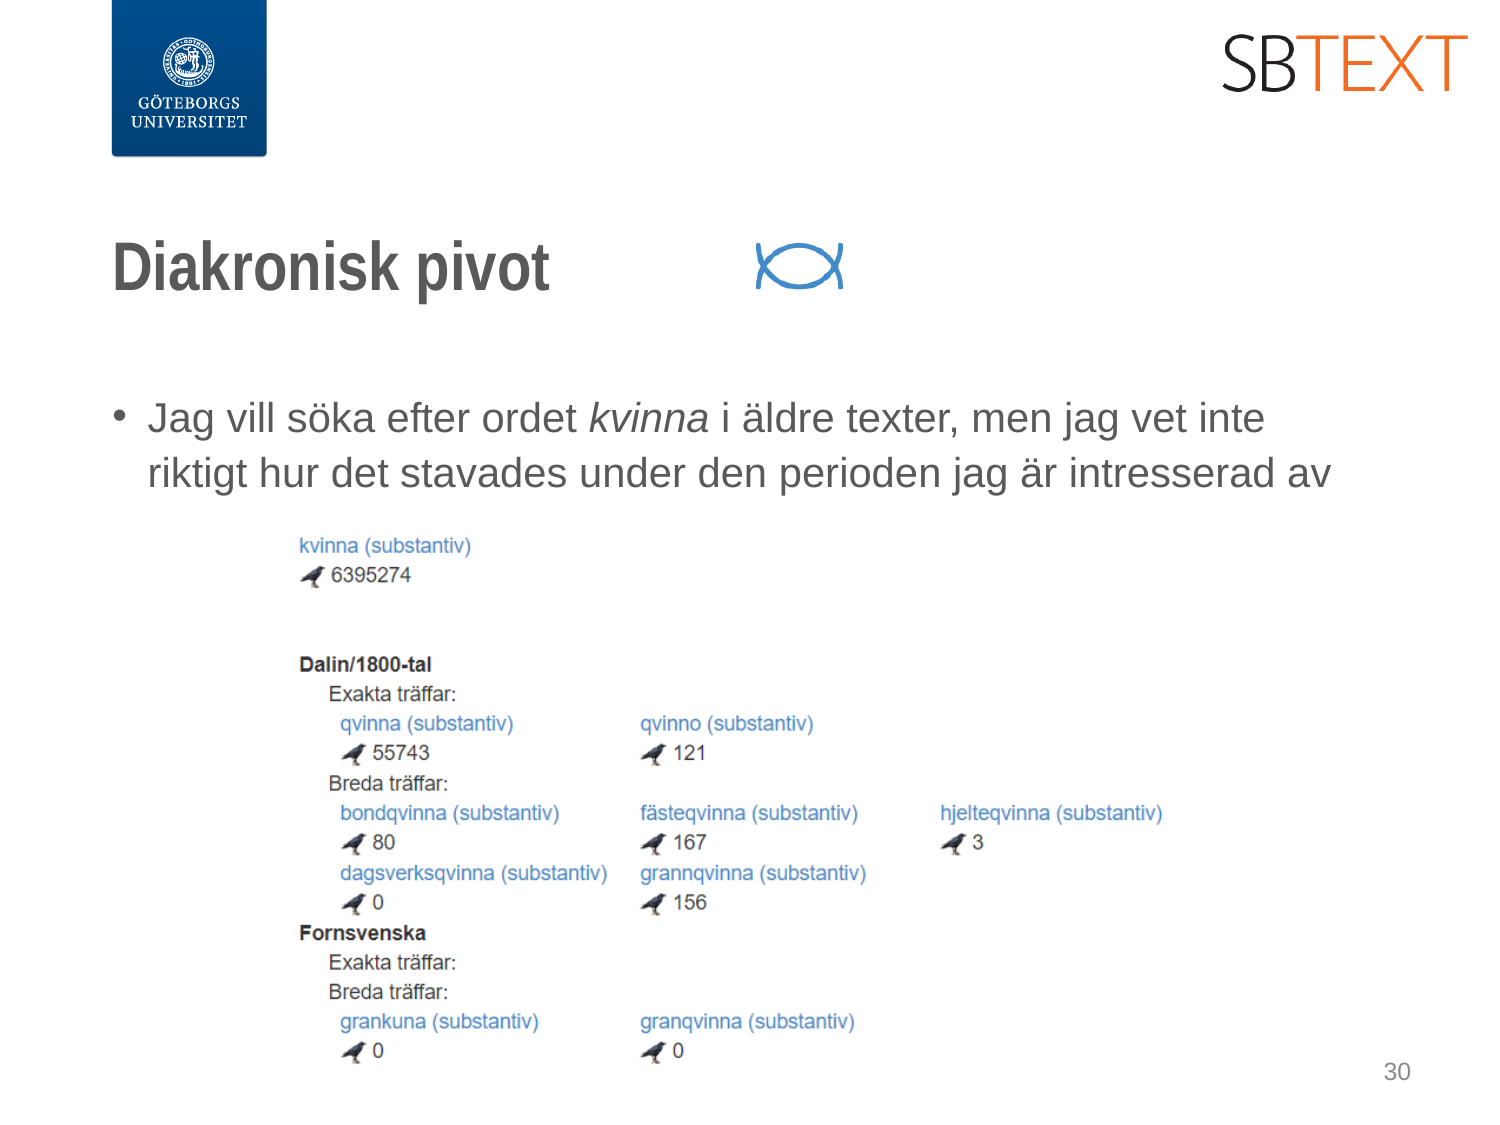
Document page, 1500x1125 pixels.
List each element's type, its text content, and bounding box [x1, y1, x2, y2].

picture [289, 527, 1187, 1071]
picture [110, 0, 268, 159]
picture [750, 239, 853, 297]
list Jag vill söka efter ordet kvinna i äldre texter, men jag vet inte riktigt hur det stavades under den perioden jag är intresserad av [112, 385, 1341, 1012]
picture [1205, 19, 1476, 110]
title Diakronisk pivot [112, 231, 1412, 362]
slide_number <number> [1316, 1051, 1412, 1091]
